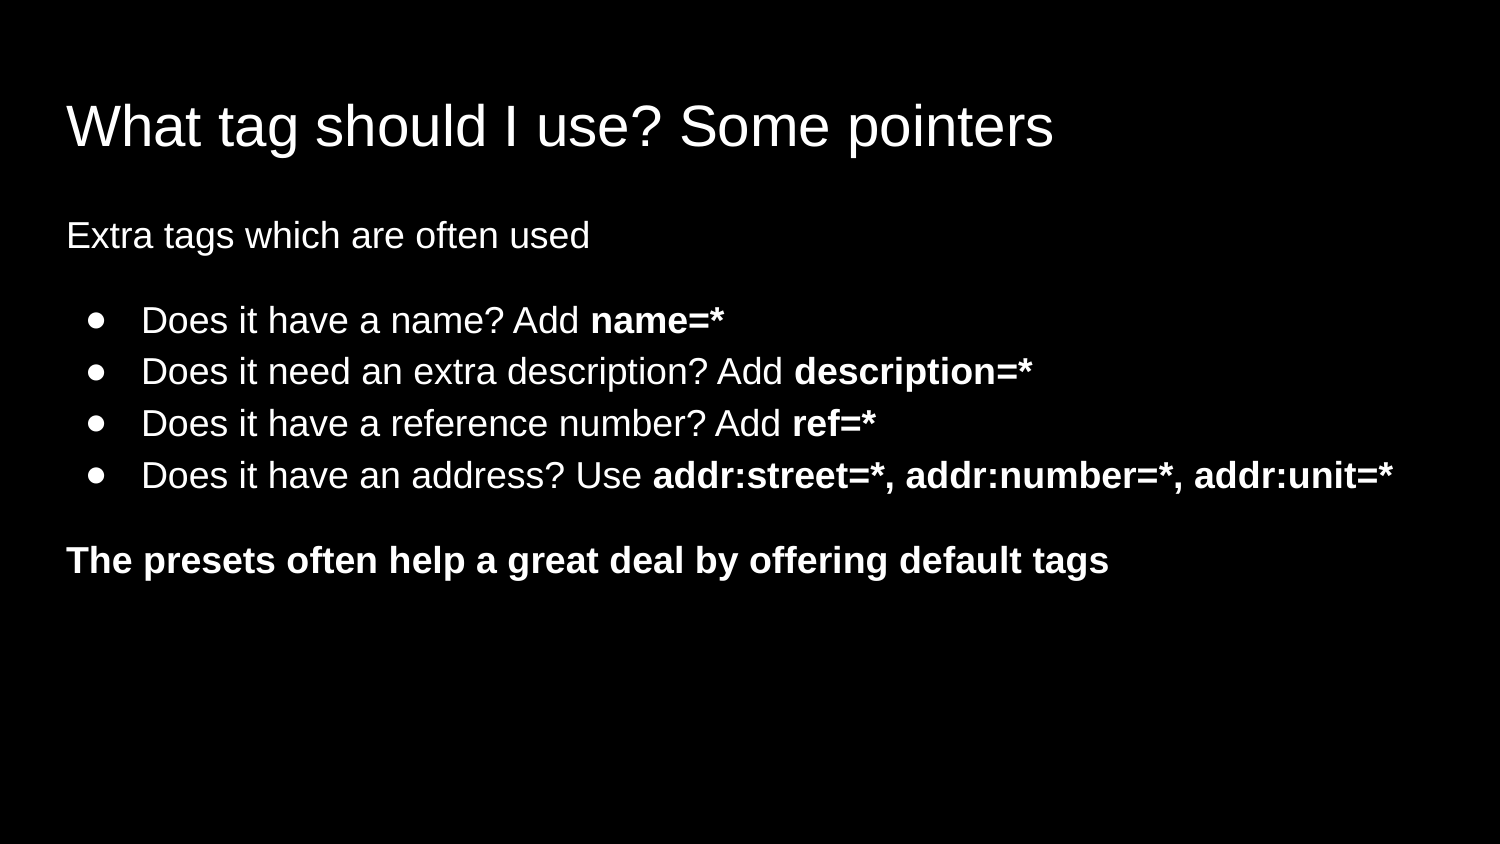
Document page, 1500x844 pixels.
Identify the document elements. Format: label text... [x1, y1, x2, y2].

title What tag should I use? Some pointers [51, 72, 1449, 167]
list Extra tags which are often used Does it have a name? Add name=* Does it need an extra description? Add description=* Does it have a reference number? Add ref=* Does it have an address? Use addr:street=*, addr:number=*, addr:unit=* The presets often help a great deal by offering default tags [51, 189, 1449, 750]
